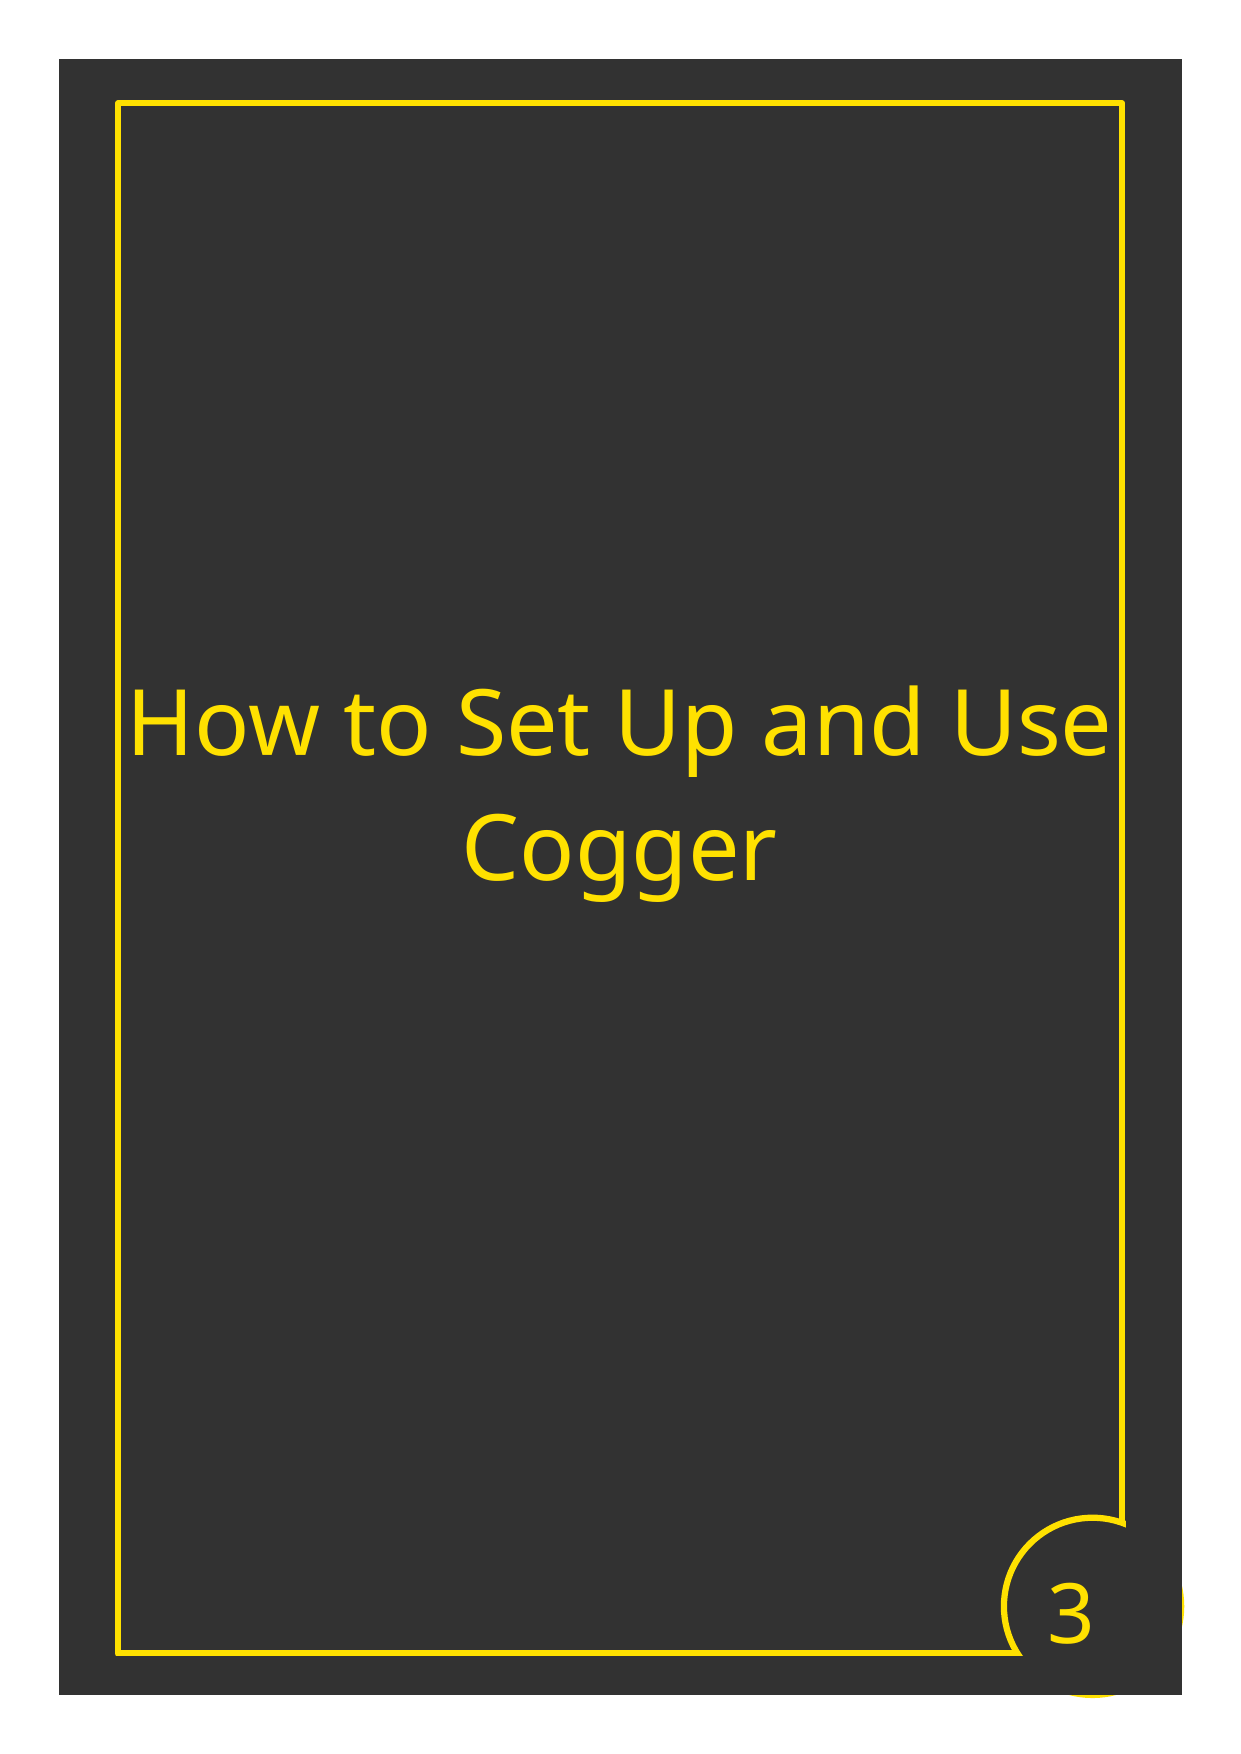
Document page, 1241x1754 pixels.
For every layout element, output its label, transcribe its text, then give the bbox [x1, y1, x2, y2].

text_box 3 [1003, 1517, 1126, 1656]
text_box How to Set Up and Use Cogger [132, 561, 1108, 1004]
text_box [59, 59, 1182, 1695]
